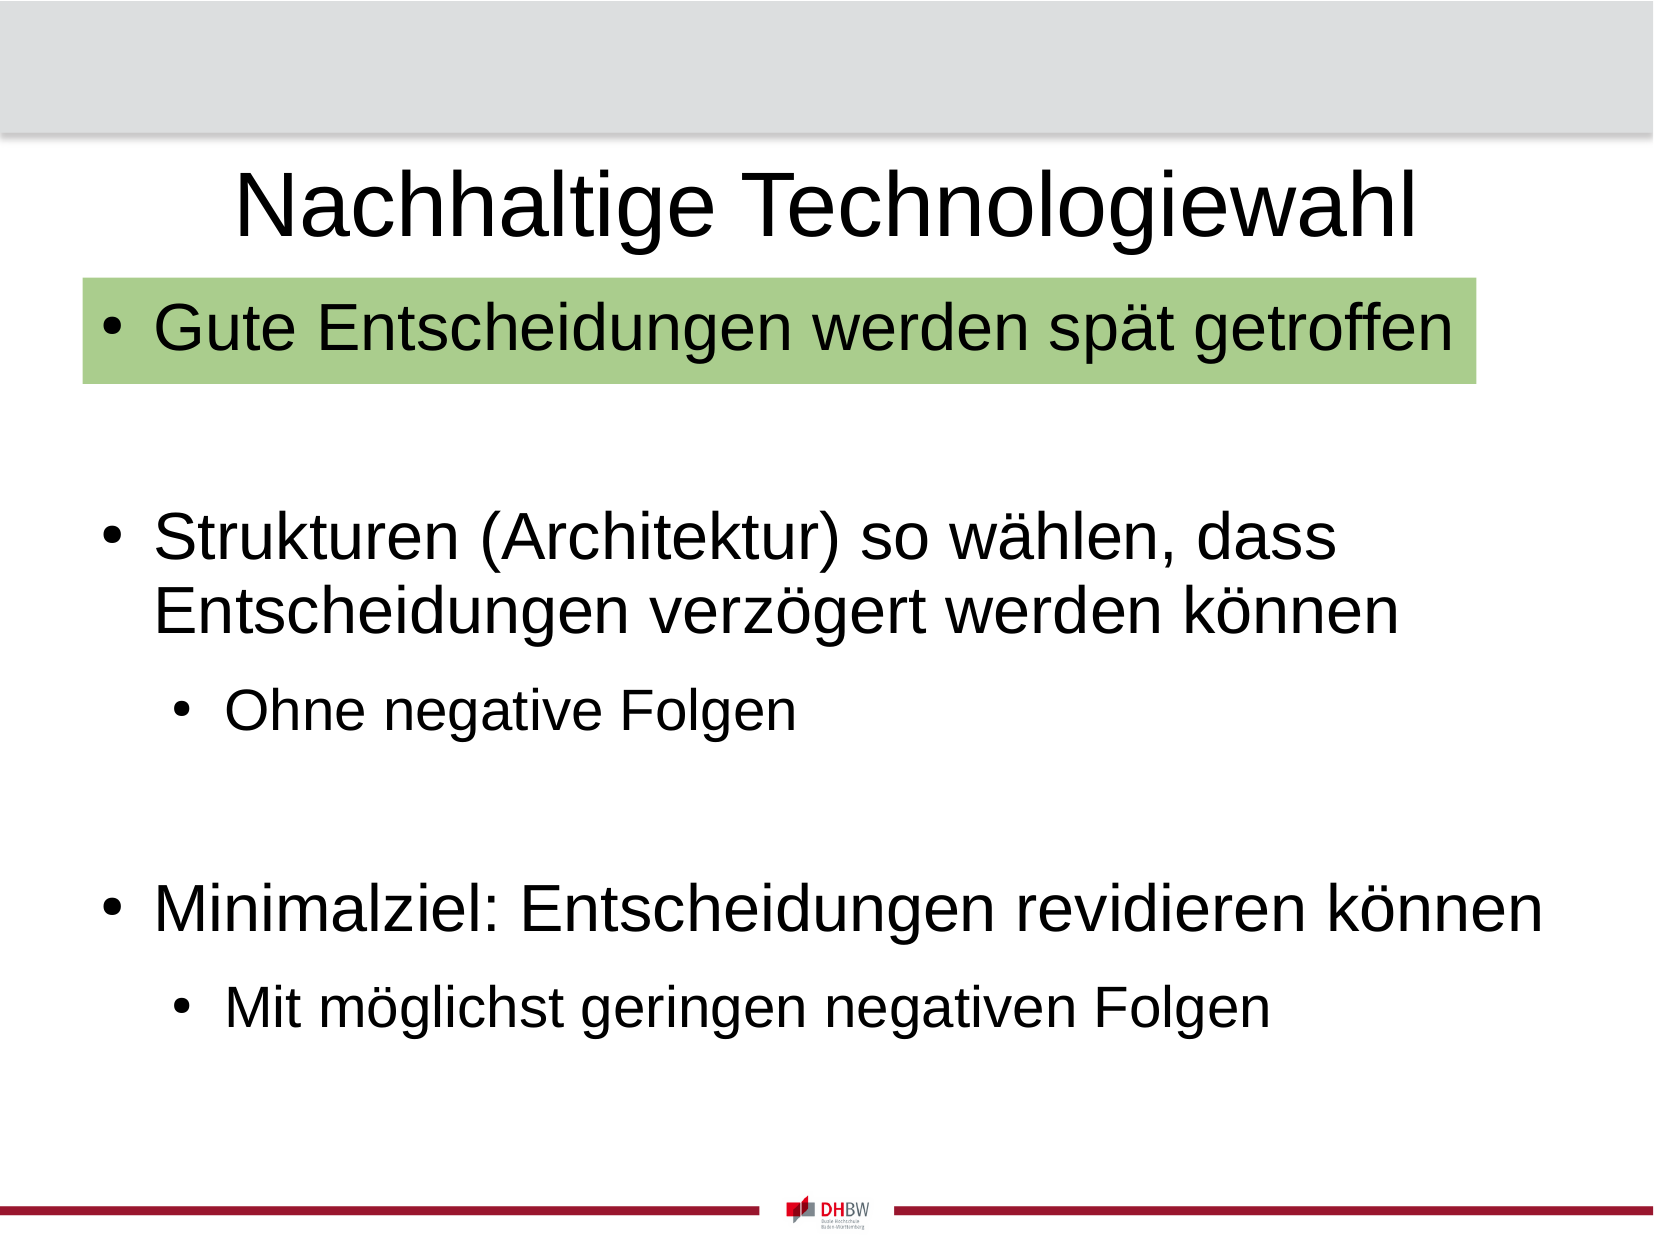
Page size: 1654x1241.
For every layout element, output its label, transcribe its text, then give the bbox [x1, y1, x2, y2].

list Gute Entscheidungen werden spät getroffen Strukturen (Architektur) so wählen, dass Entscheidungen verzögert werden können Ohne negative Folgen Minimalziel: Entscheidungen revidieren können Mit möglichst geringen negativen Folgen [82, 290, 1571, 1041]
picture [0, 1, 1654, 1237]
title Nachhaltige Technologiewahl [82, 147, 1571, 257]
text_box [82, 277, 1477, 290]
